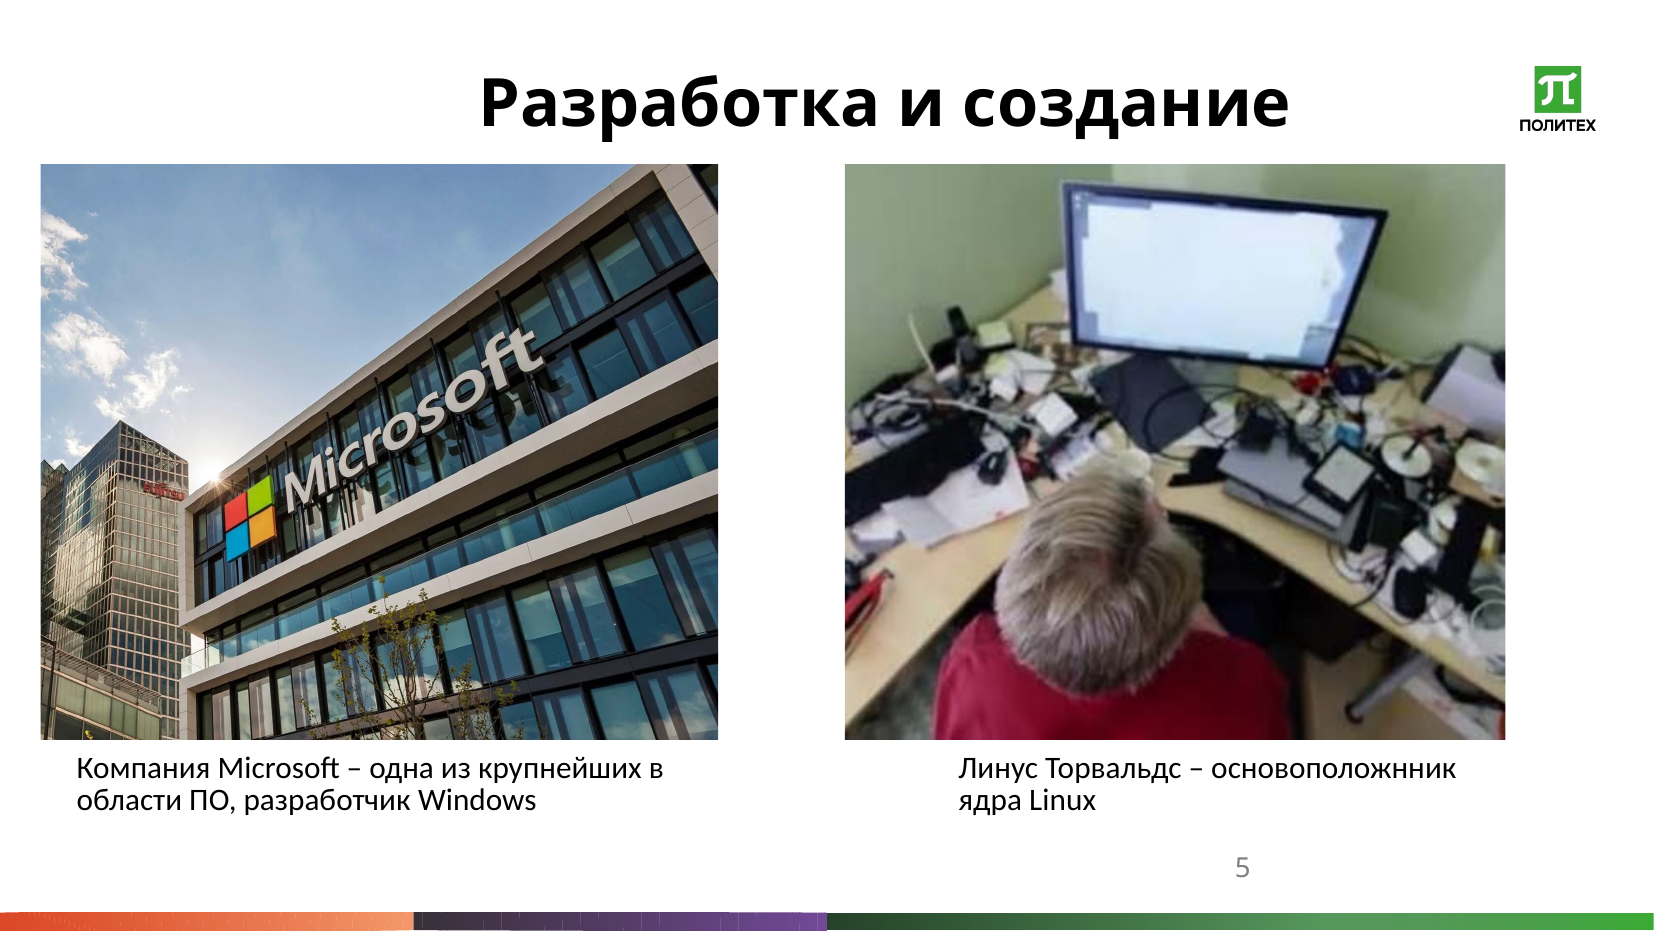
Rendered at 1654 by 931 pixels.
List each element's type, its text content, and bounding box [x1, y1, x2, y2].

text_box Компания Microsoft – одна из крупнейших в области ПО, разработчик Windows [61, 747, 719, 839]
picture [844, 164, 1506, 740]
text_box Линус Торвальдс – основоположнник ядра Linux [943, 747, 1486, 839]
text_box Разработка и создание [466, 54, 1421, 138]
picture [40, 164, 719, 740]
text_box [1234, 842, 1607, 892]
